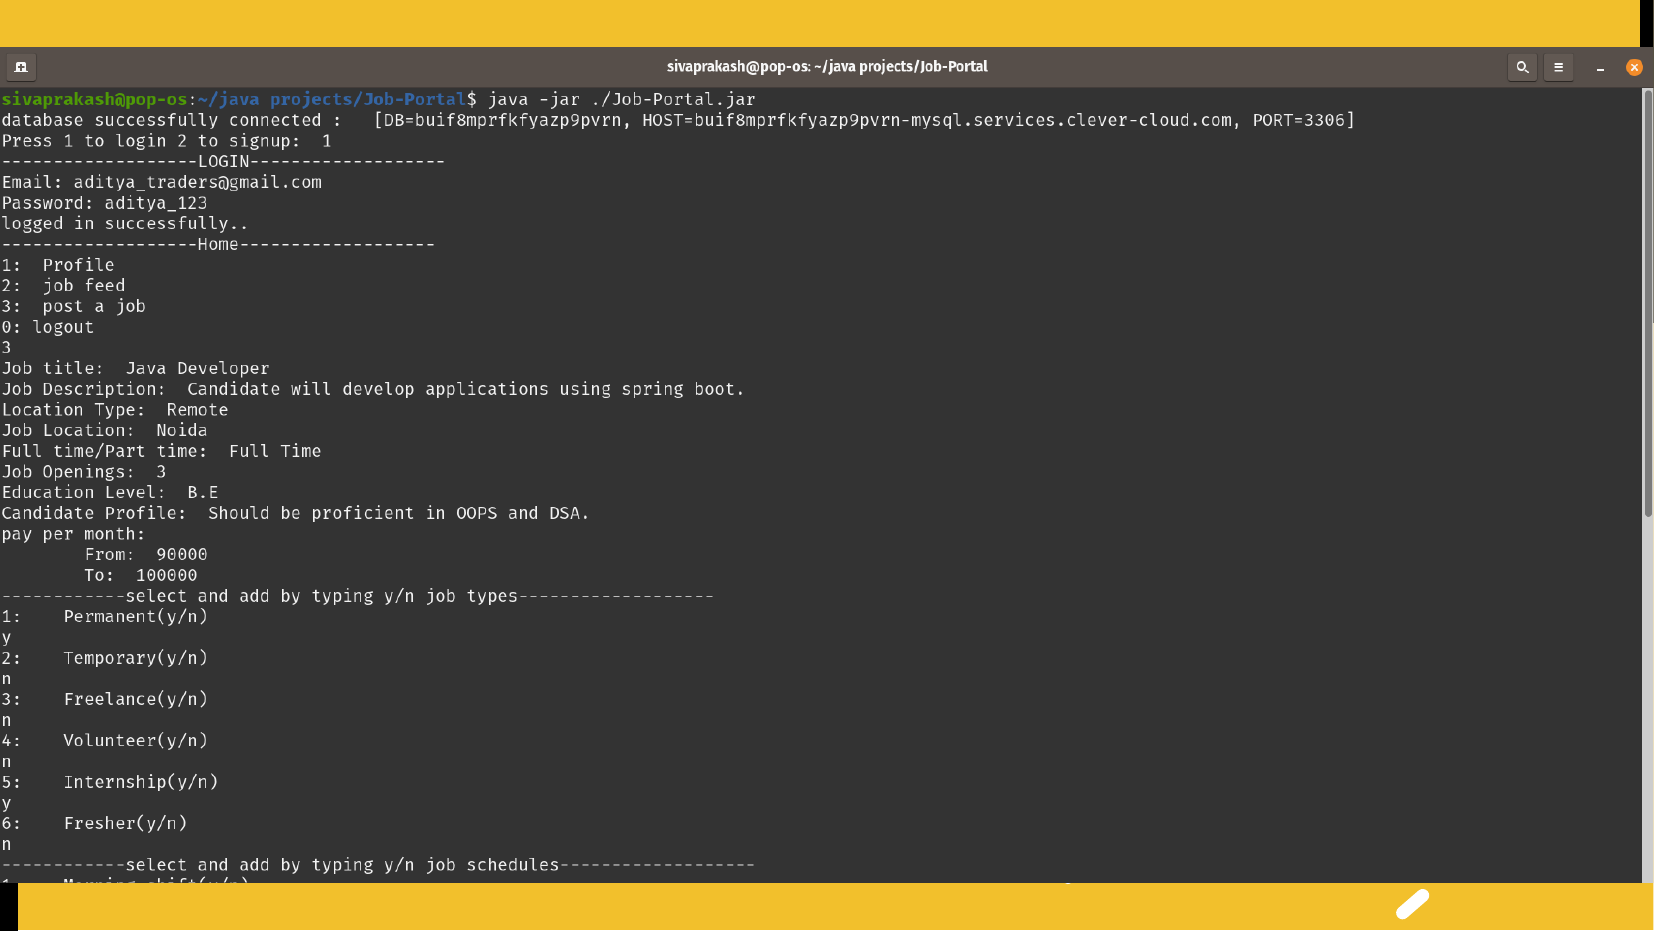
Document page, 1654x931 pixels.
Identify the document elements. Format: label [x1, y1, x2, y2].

picture [0, 47, 1654, 883]
